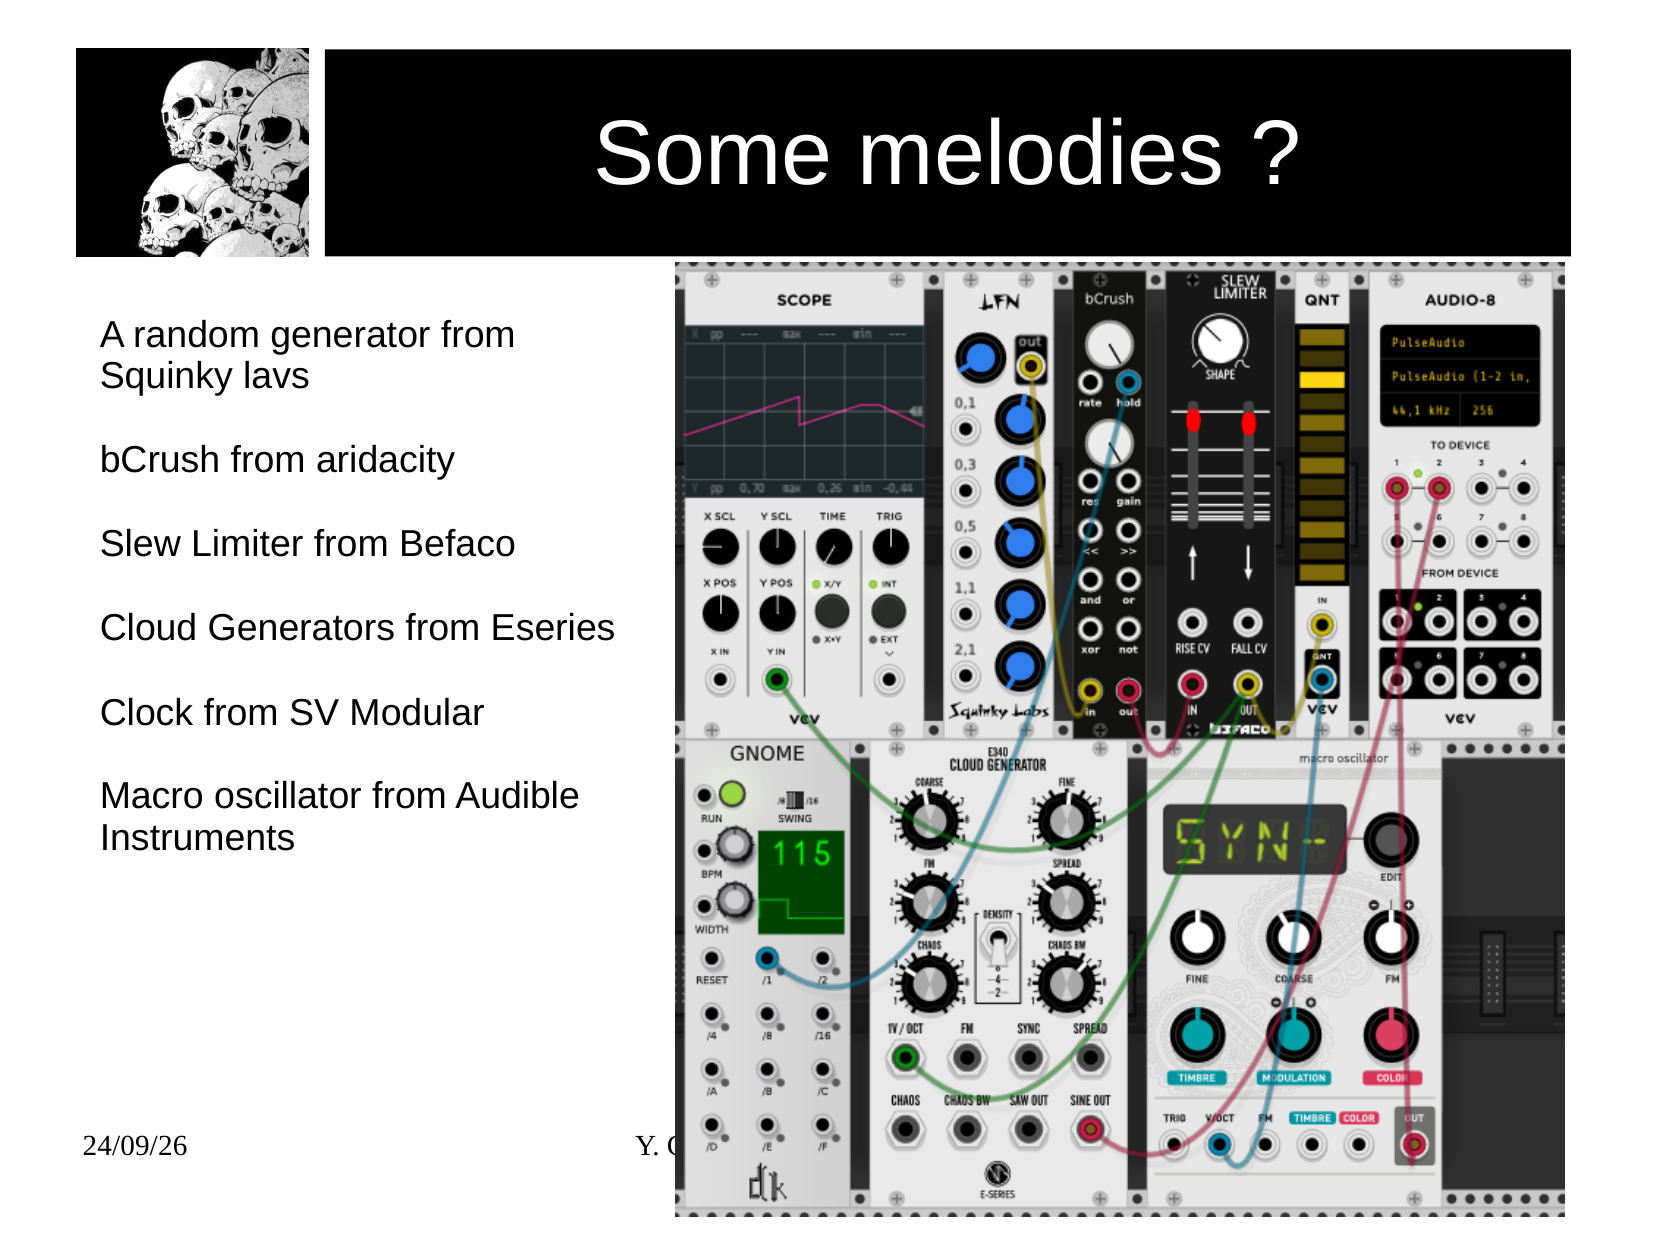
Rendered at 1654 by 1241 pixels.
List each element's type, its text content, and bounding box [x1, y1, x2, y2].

text_box A random generator from Squinky lavs bCrush from aridacity Slew Limiter from Befaco Cloud Generators from Eseries Clock from SV Modular Macro oscillator from Audible Instruments [84, 305, 646, 867]
title Some melodies ? [324, 49, 1571, 257]
picture [76, 48, 309, 257]
picture [675, 262, 1565, 1217]
